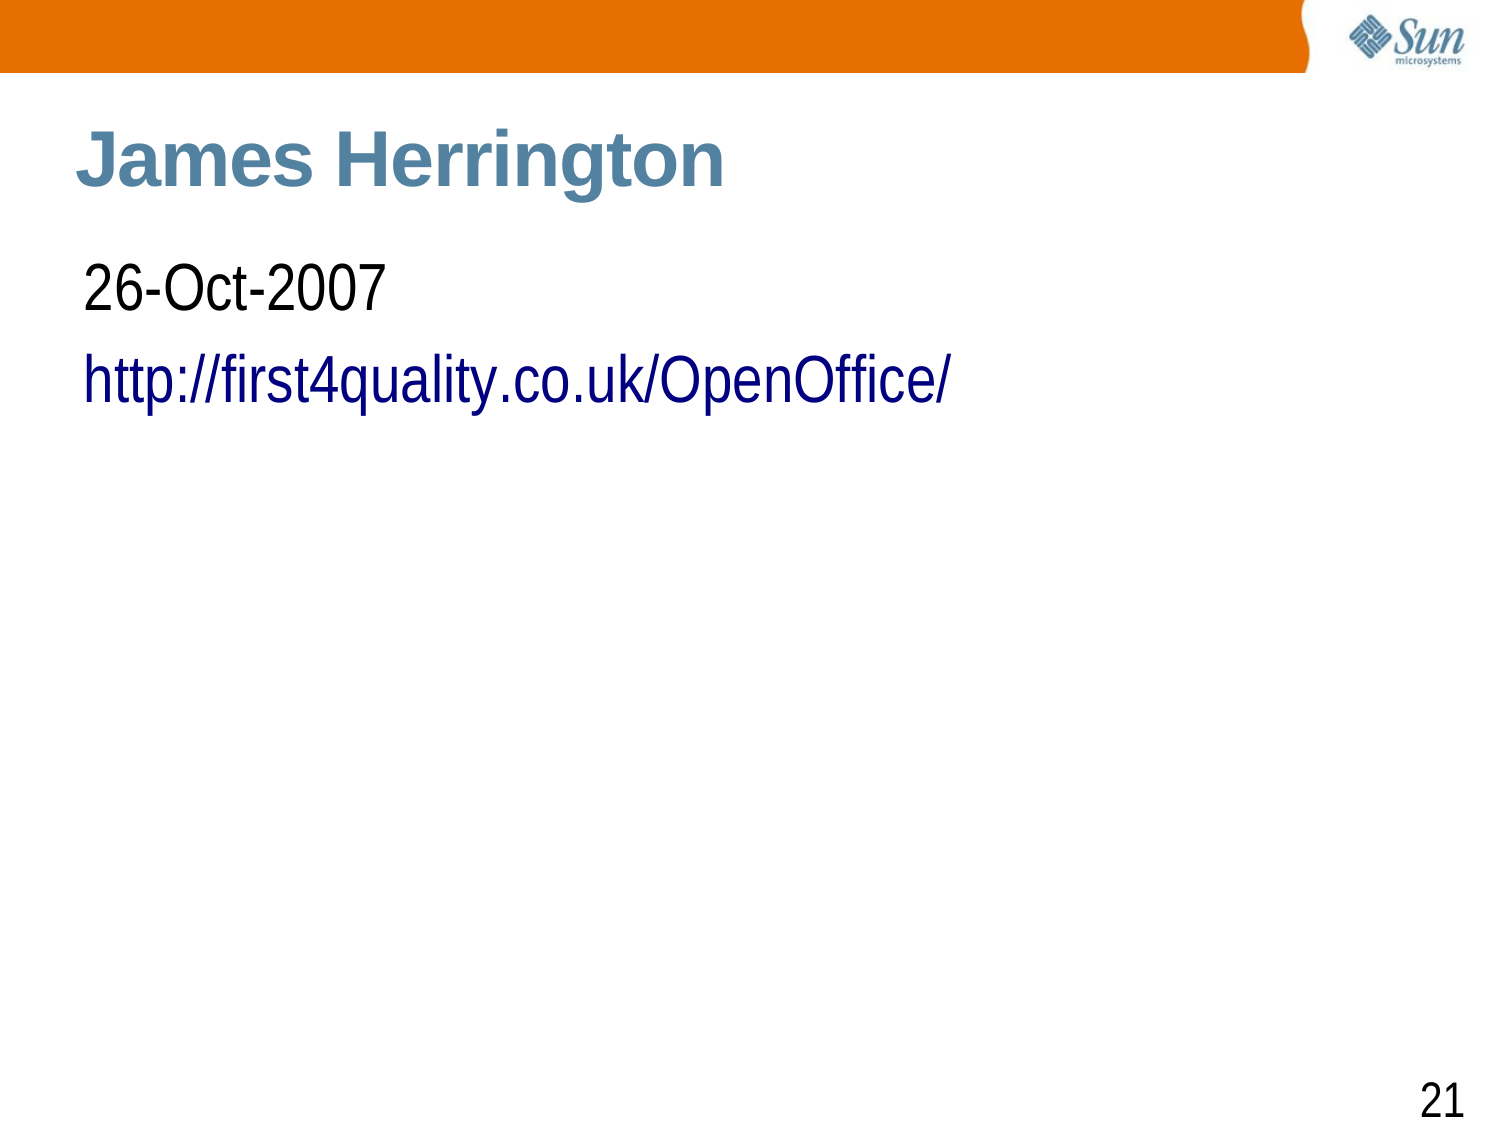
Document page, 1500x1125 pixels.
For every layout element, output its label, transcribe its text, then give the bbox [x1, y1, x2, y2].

picture [0, 0, 1500, 73]
list 26-Oct-2007 http://first4quality.co.uk/OpenOffice/ [64, 258, 1401, 1062]
title James Herrington [75, 123, 1437, 227]
